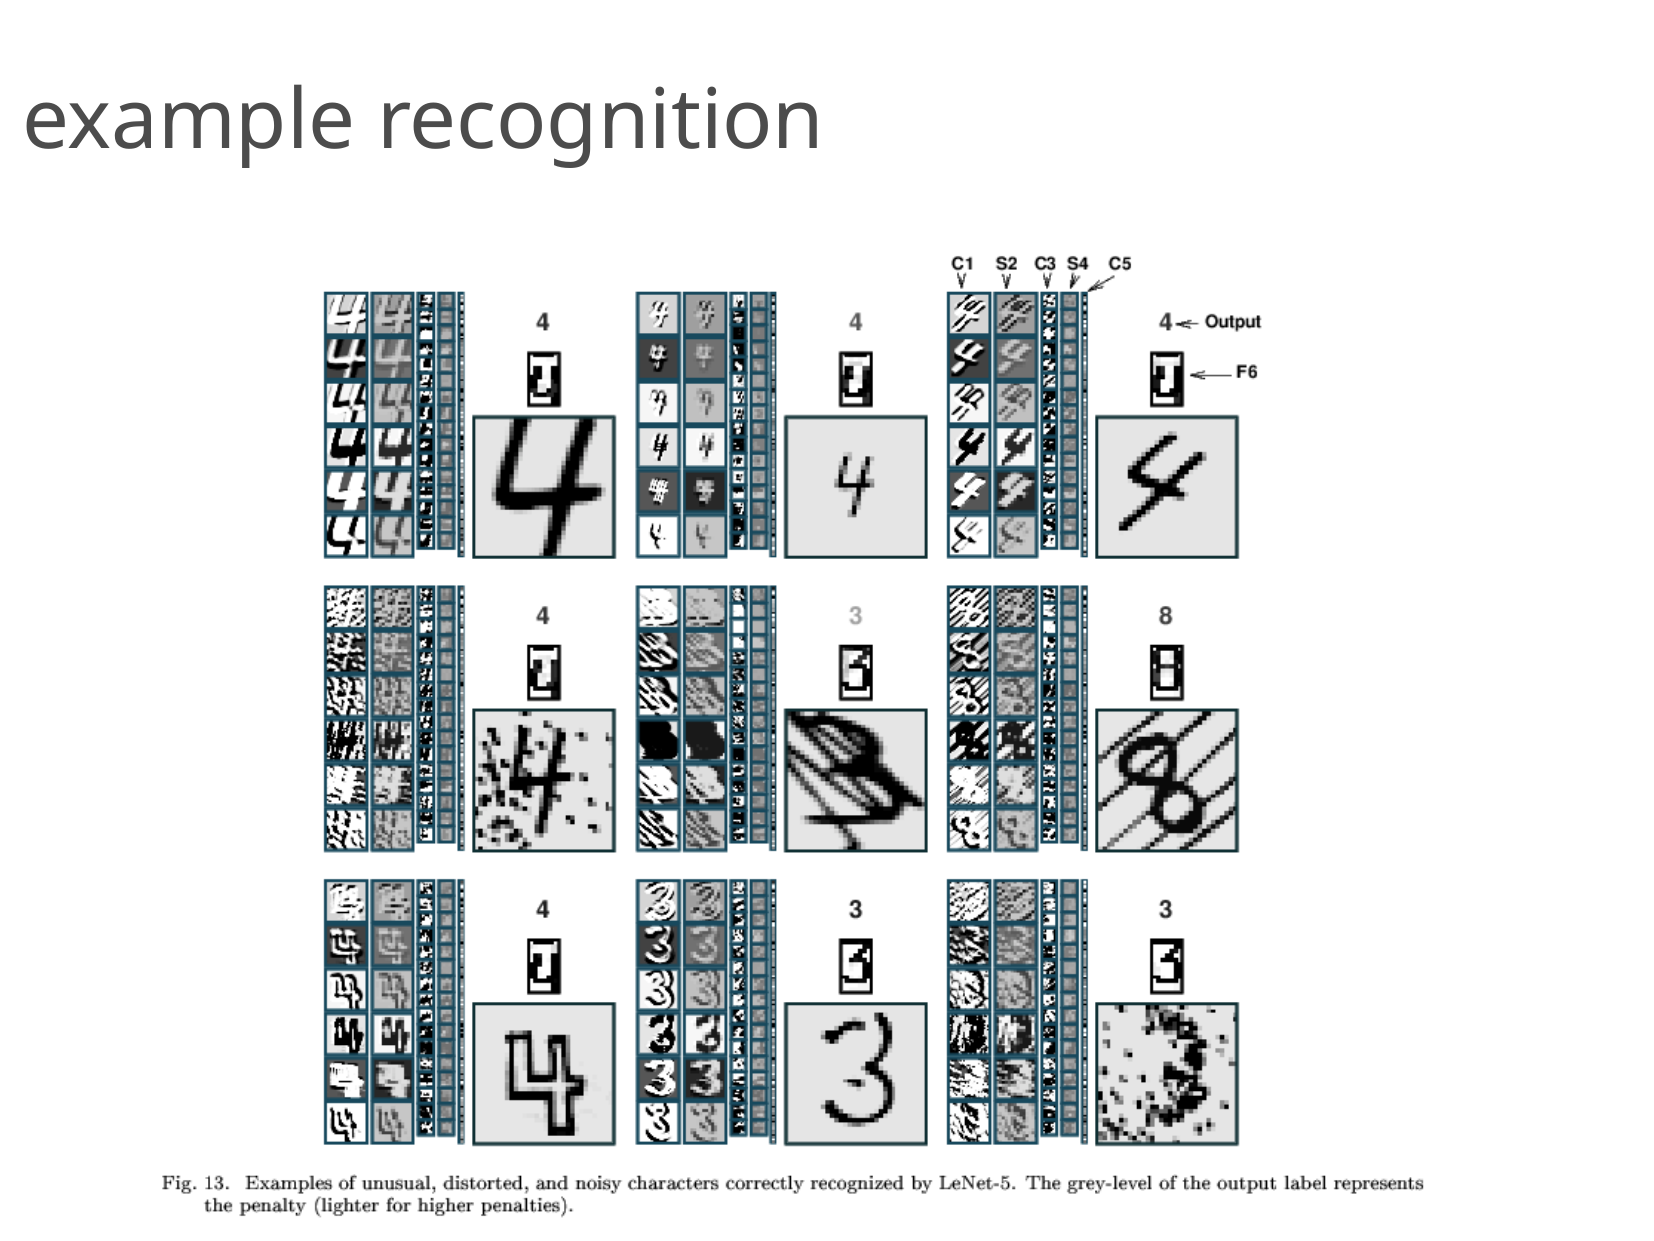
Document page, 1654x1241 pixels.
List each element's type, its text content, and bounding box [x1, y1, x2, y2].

title example recognition [22, 19, 1654, 213]
picture [124, 249, 1447, 1222]
